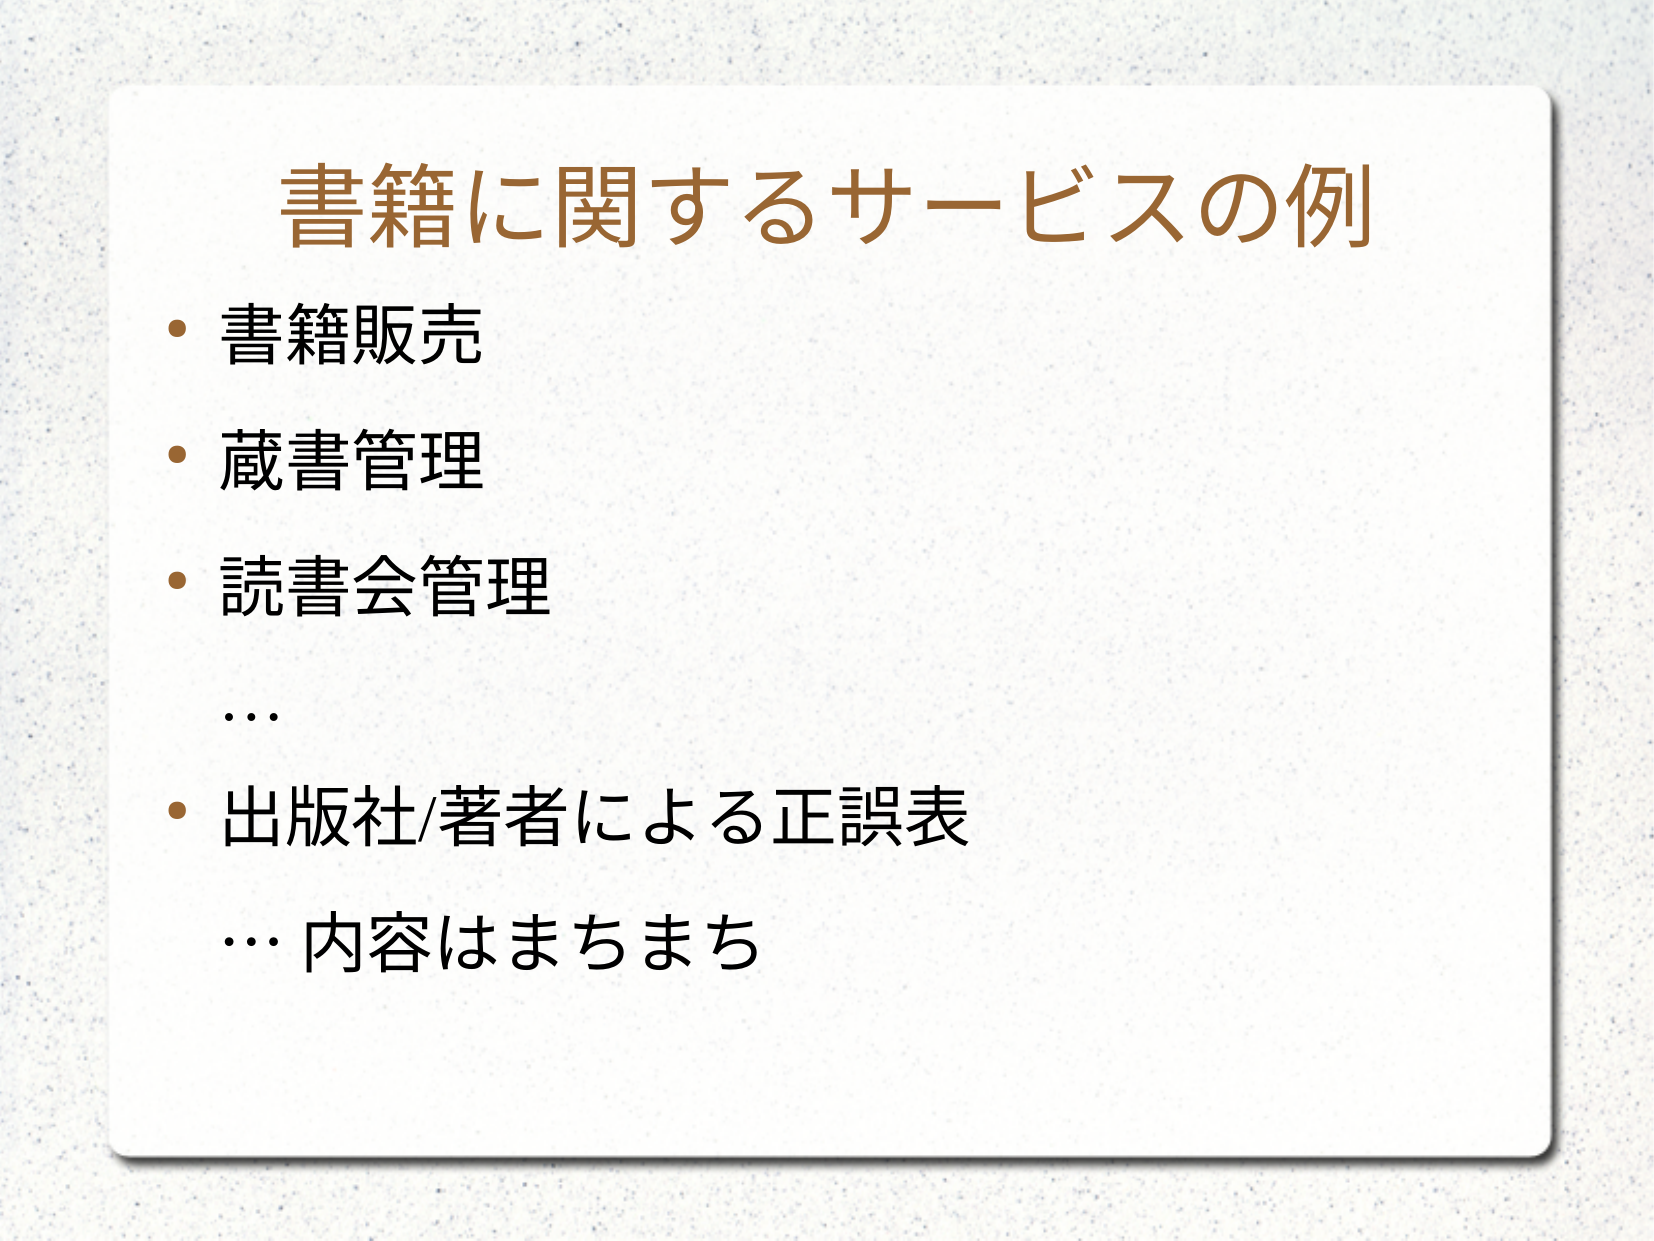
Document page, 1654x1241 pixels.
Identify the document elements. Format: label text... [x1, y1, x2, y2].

list 書籍販売 蔵書管理 読書会管理 … 出版社/著者による正誤表 … 内容はまちまち [147, 281, 1506, 1063]
picture [0, 0, 1654, 1241]
title 書籍に関するサービスの例 [118, 104, 1536, 297]
